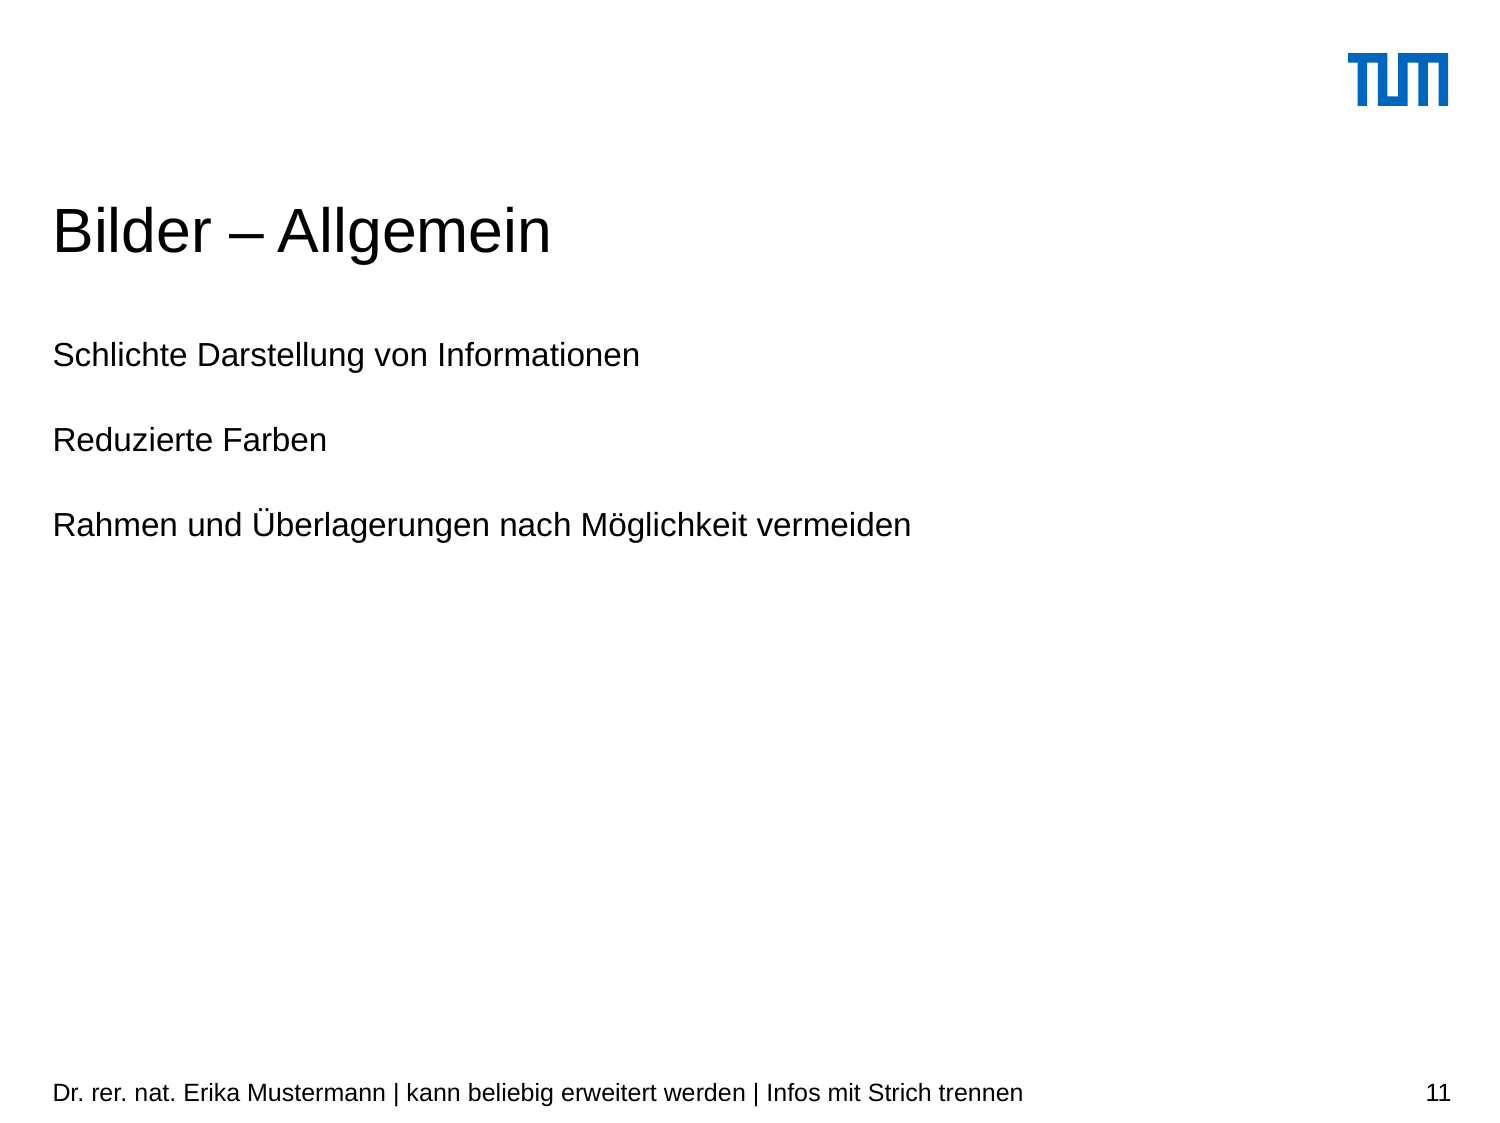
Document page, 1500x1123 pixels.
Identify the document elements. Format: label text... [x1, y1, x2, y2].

list Schlichte Darstellung von Informationen Reduzierte Farben Rahmen und Überlagerungen nach Möglichkeit vermeiden [52, 330, 1453, 1105]
title Bilder – Allgemein [52, 195, 1453, 266]
